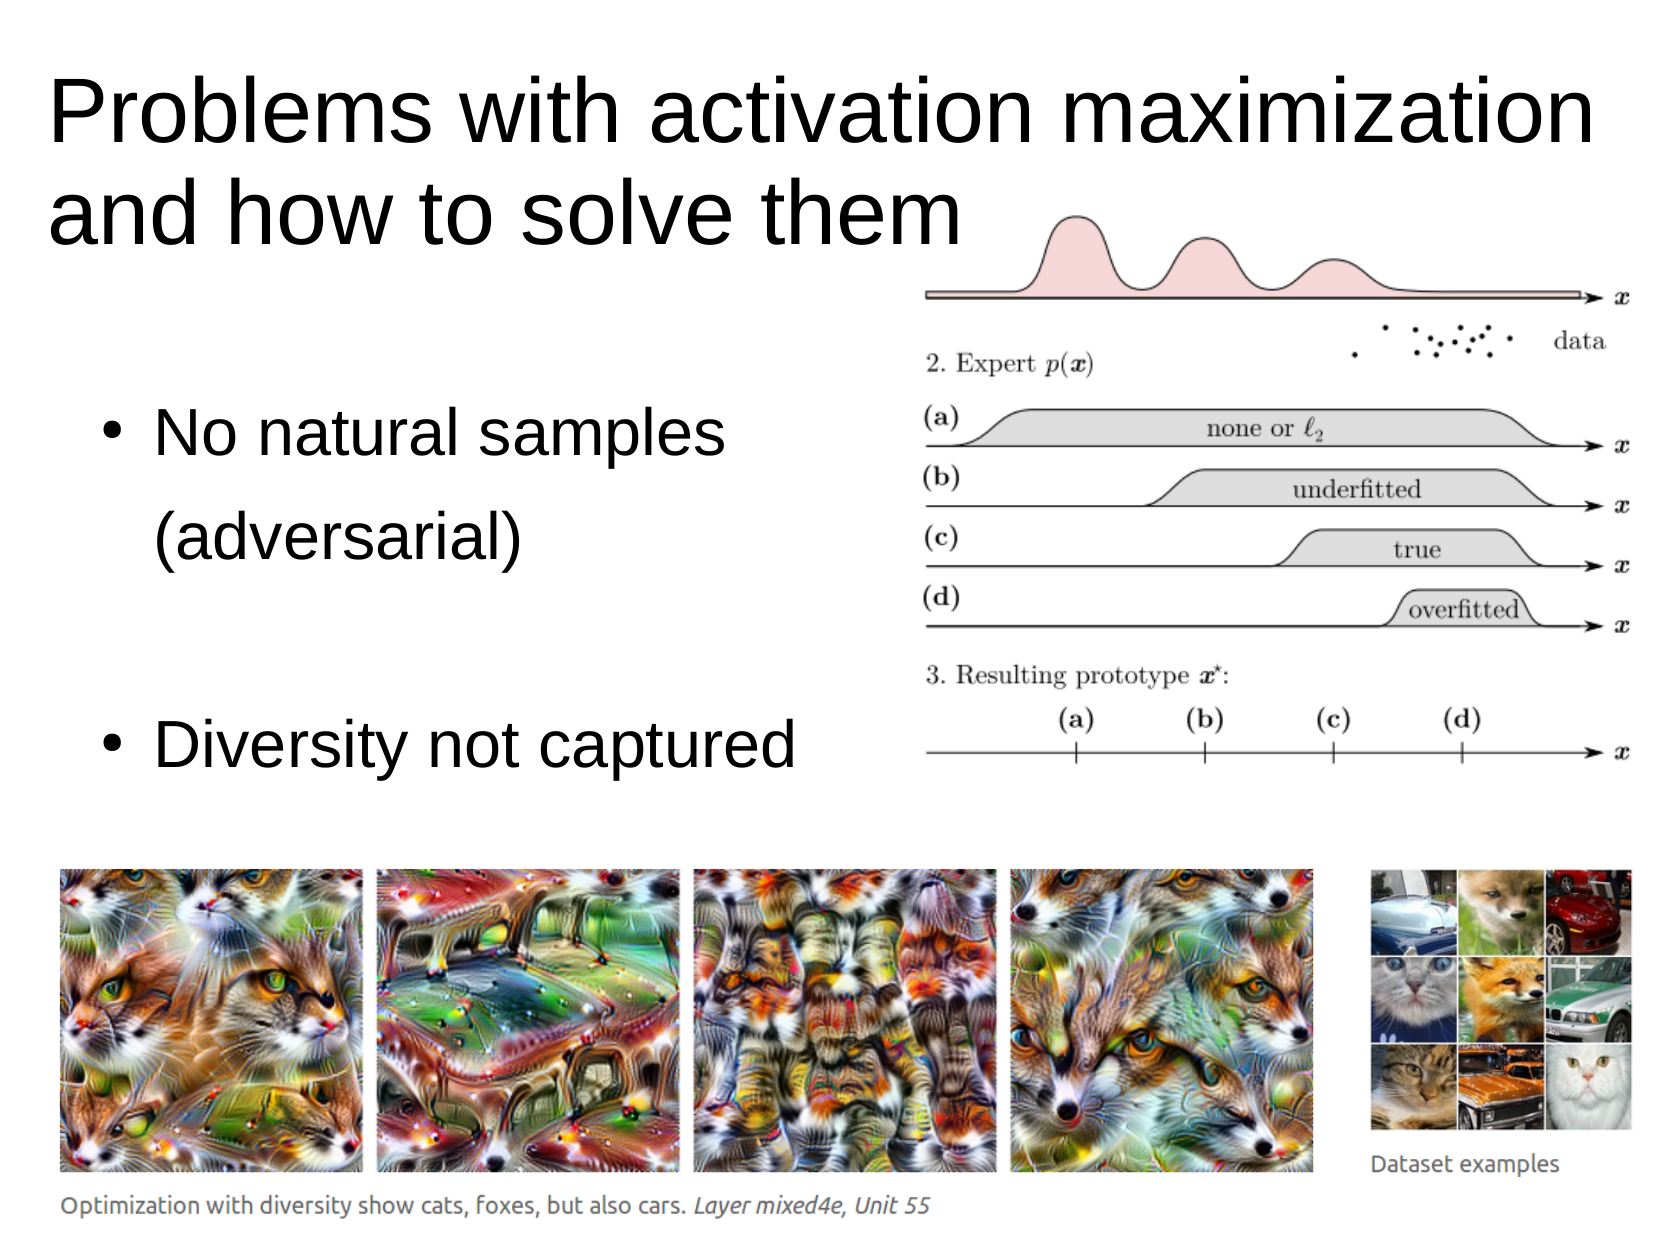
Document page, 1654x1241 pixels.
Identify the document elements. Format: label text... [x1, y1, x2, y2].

title Problems with activation maximization and how to solve them [47, 59, 1630, 265]
picture [47, 862, 1642, 1227]
list No natural samples (adversarial) Diversity not captured [82, 290, 1571, 862]
picture [907, 211, 1654, 768]
